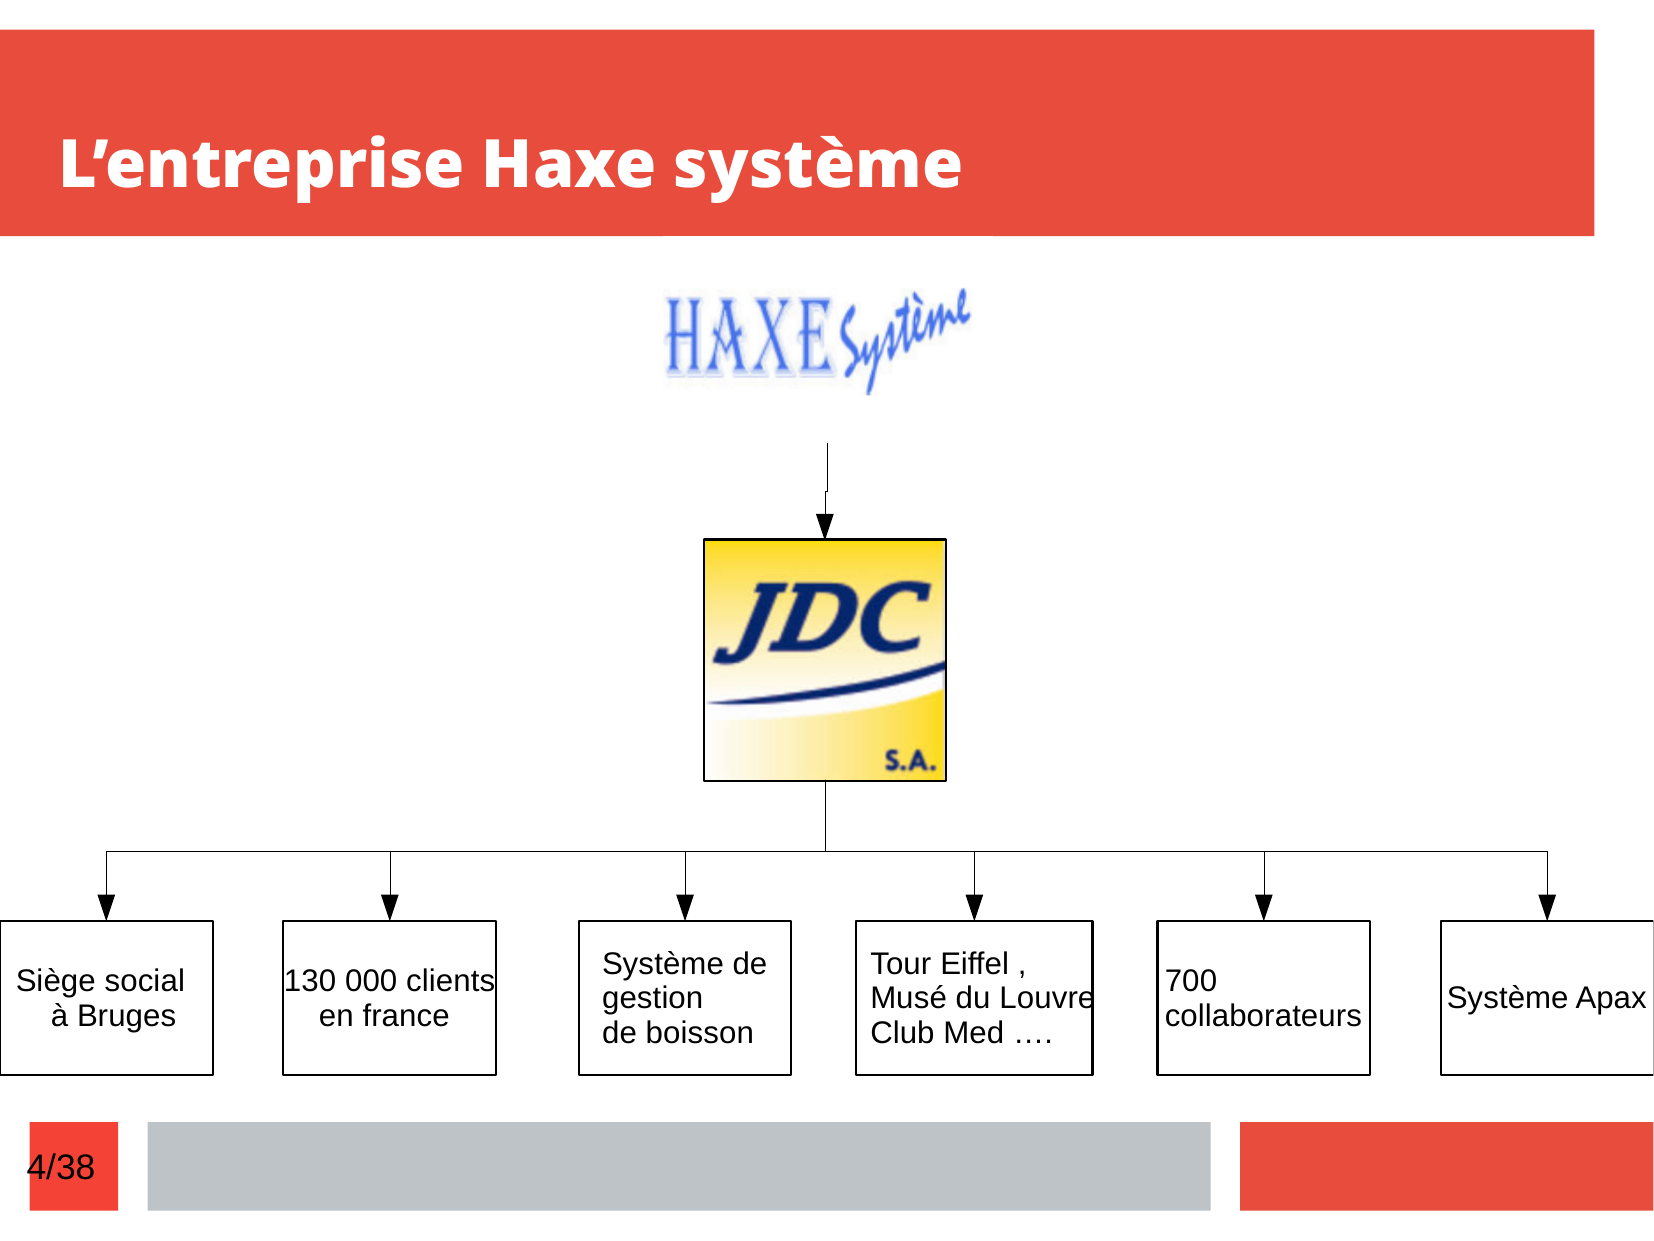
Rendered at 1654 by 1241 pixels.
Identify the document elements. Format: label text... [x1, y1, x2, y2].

text_box Système de gestion de boisson [578, 921, 792, 1075]
text_box Système Apax [1440, 921, 1654, 1075]
picture [704, 540, 945, 780]
text_box Tour Eiffel , Musé du Louvre Club Med …. [856, 921, 1093, 1075]
picture [663, 236, 993, 443]
text_box 700 collaborateurs [1157, 921, 1371, 1075]
title L’entreprise Haxe système [59, 59, 1595, 207]
text_box <numéro>/38 [11, 1139, 659, 1241]
text_box 130 000 clients en france [283, 921, 497, 1075]
text_box Siège social à Bruges [0, 921, 213, 1075]
